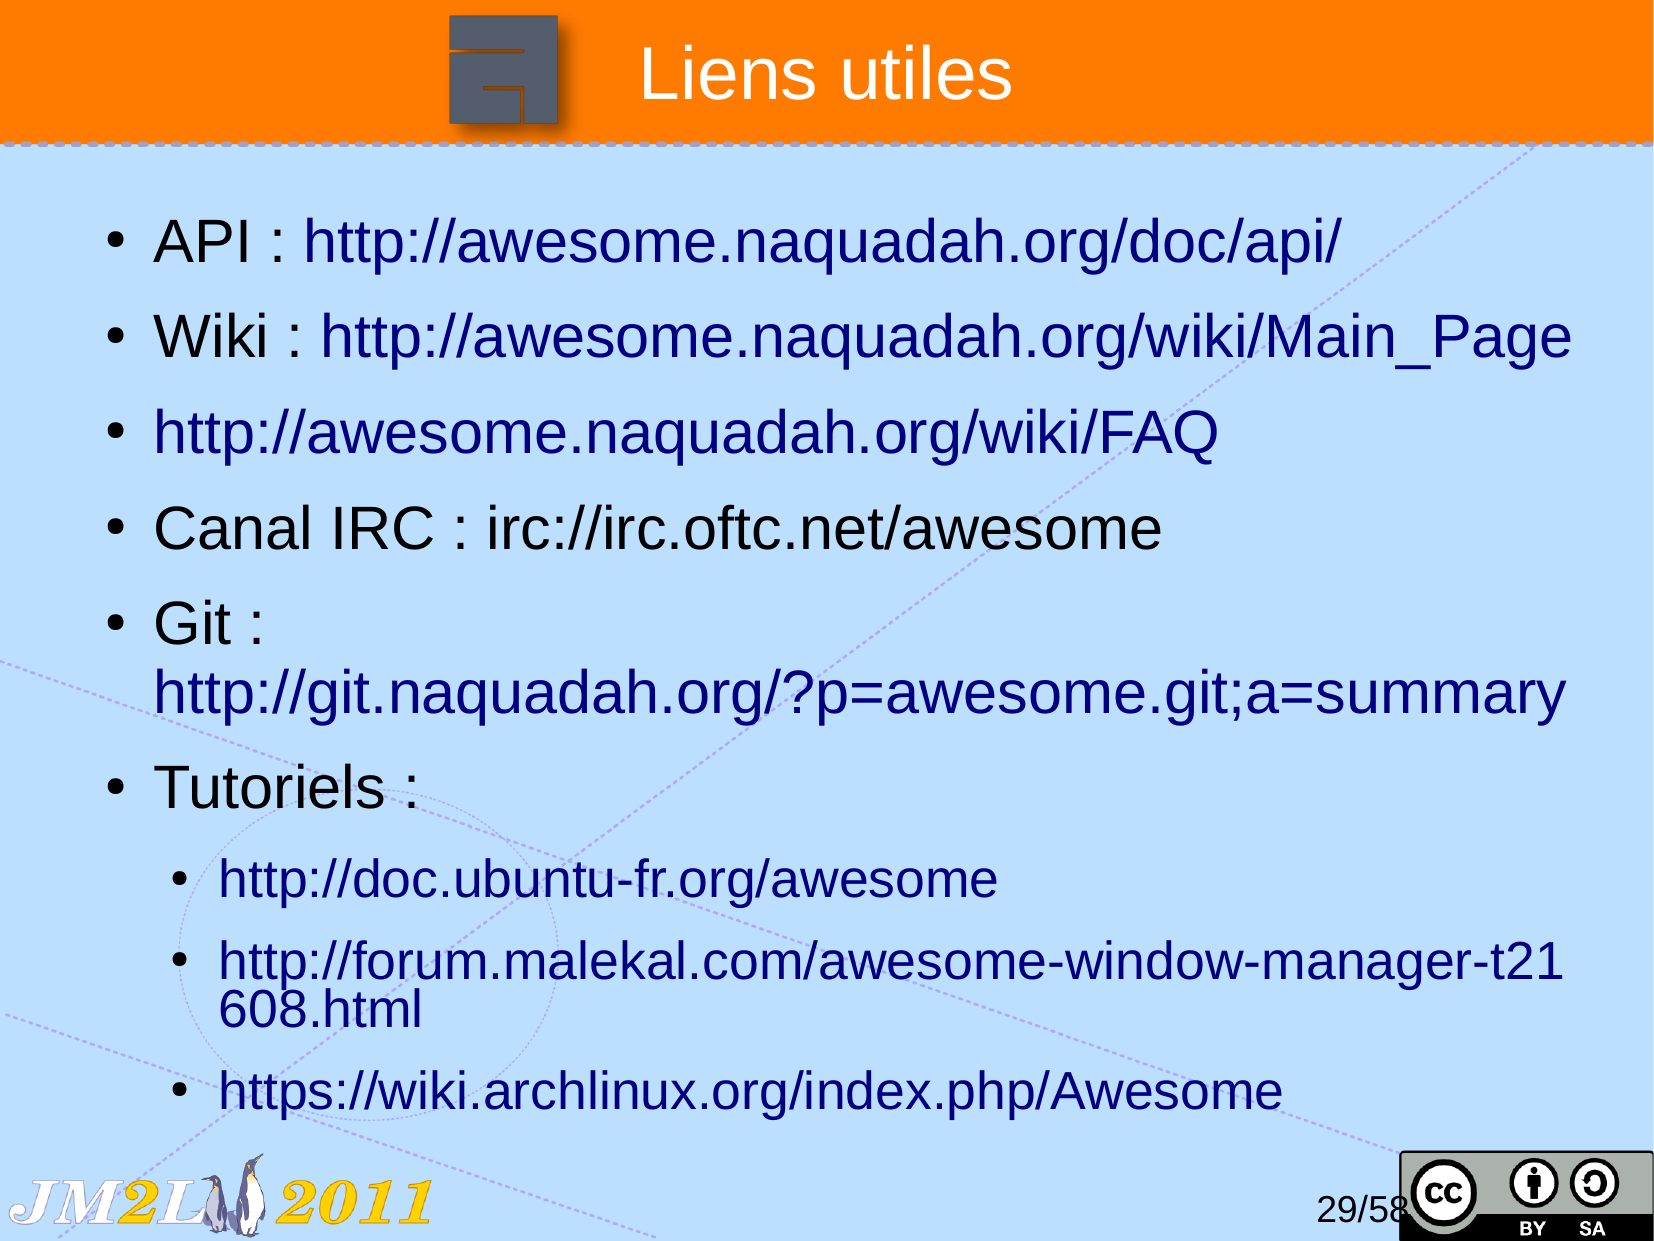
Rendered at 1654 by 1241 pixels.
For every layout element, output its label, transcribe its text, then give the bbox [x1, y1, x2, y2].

list API : http://awesome.naquadah.org/doc/api/ Wiki : http://awesome.naquadah.org/wiki/Main_Page http://awesome.naquadah.org/wiki/FAQ Canal IRC : irc://irc.oftc.net/awesome Git : http://git.naquadah.org/?p=awesome.git;a=summary Tutoriels : http://doc.ubuntu-fr.org/awesome http://forum.malekal.com/awesome-window-manager-t21608.html https://wiki.archlinux.org/index.php/Awesome [88, 206, 1577, 1093]
picture [0, 0, 1654, 1241]
picture [435, 1, 583, 144]
title Liens utiles [29, 0, 1625, 148]
